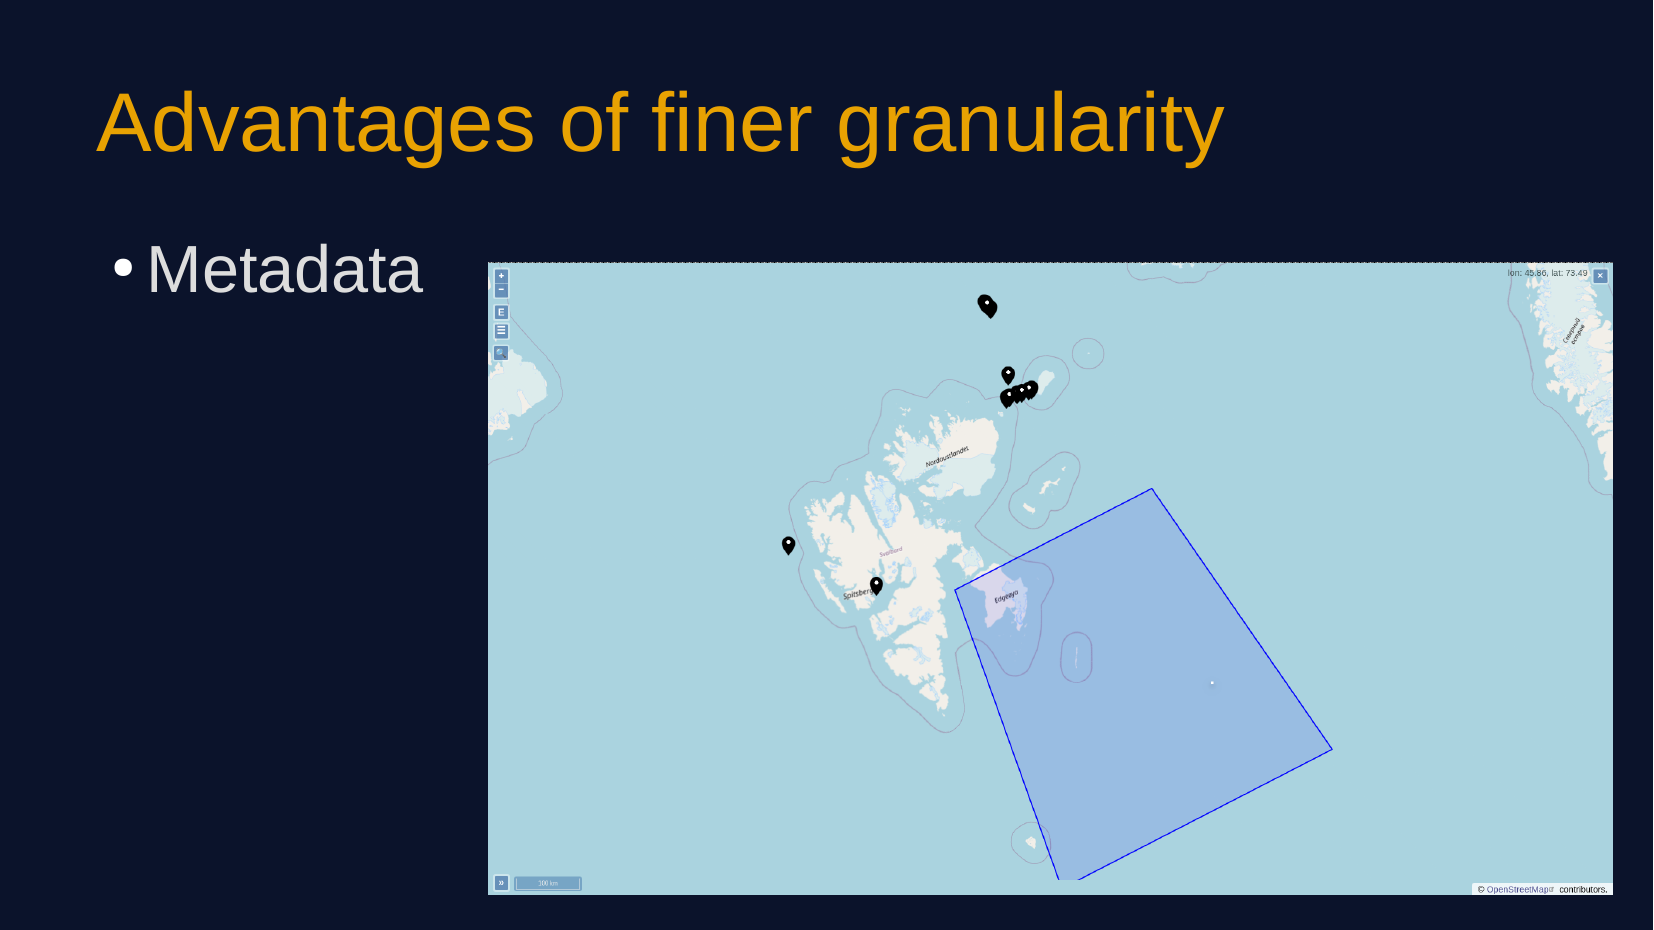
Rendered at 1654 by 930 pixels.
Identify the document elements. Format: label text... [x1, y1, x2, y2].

title Advantages of finer granularity [96, 0, 1276, 262]
picture [488, 262, 1613, 895]
text_box Metadata [96, 225, 1238, 912]
